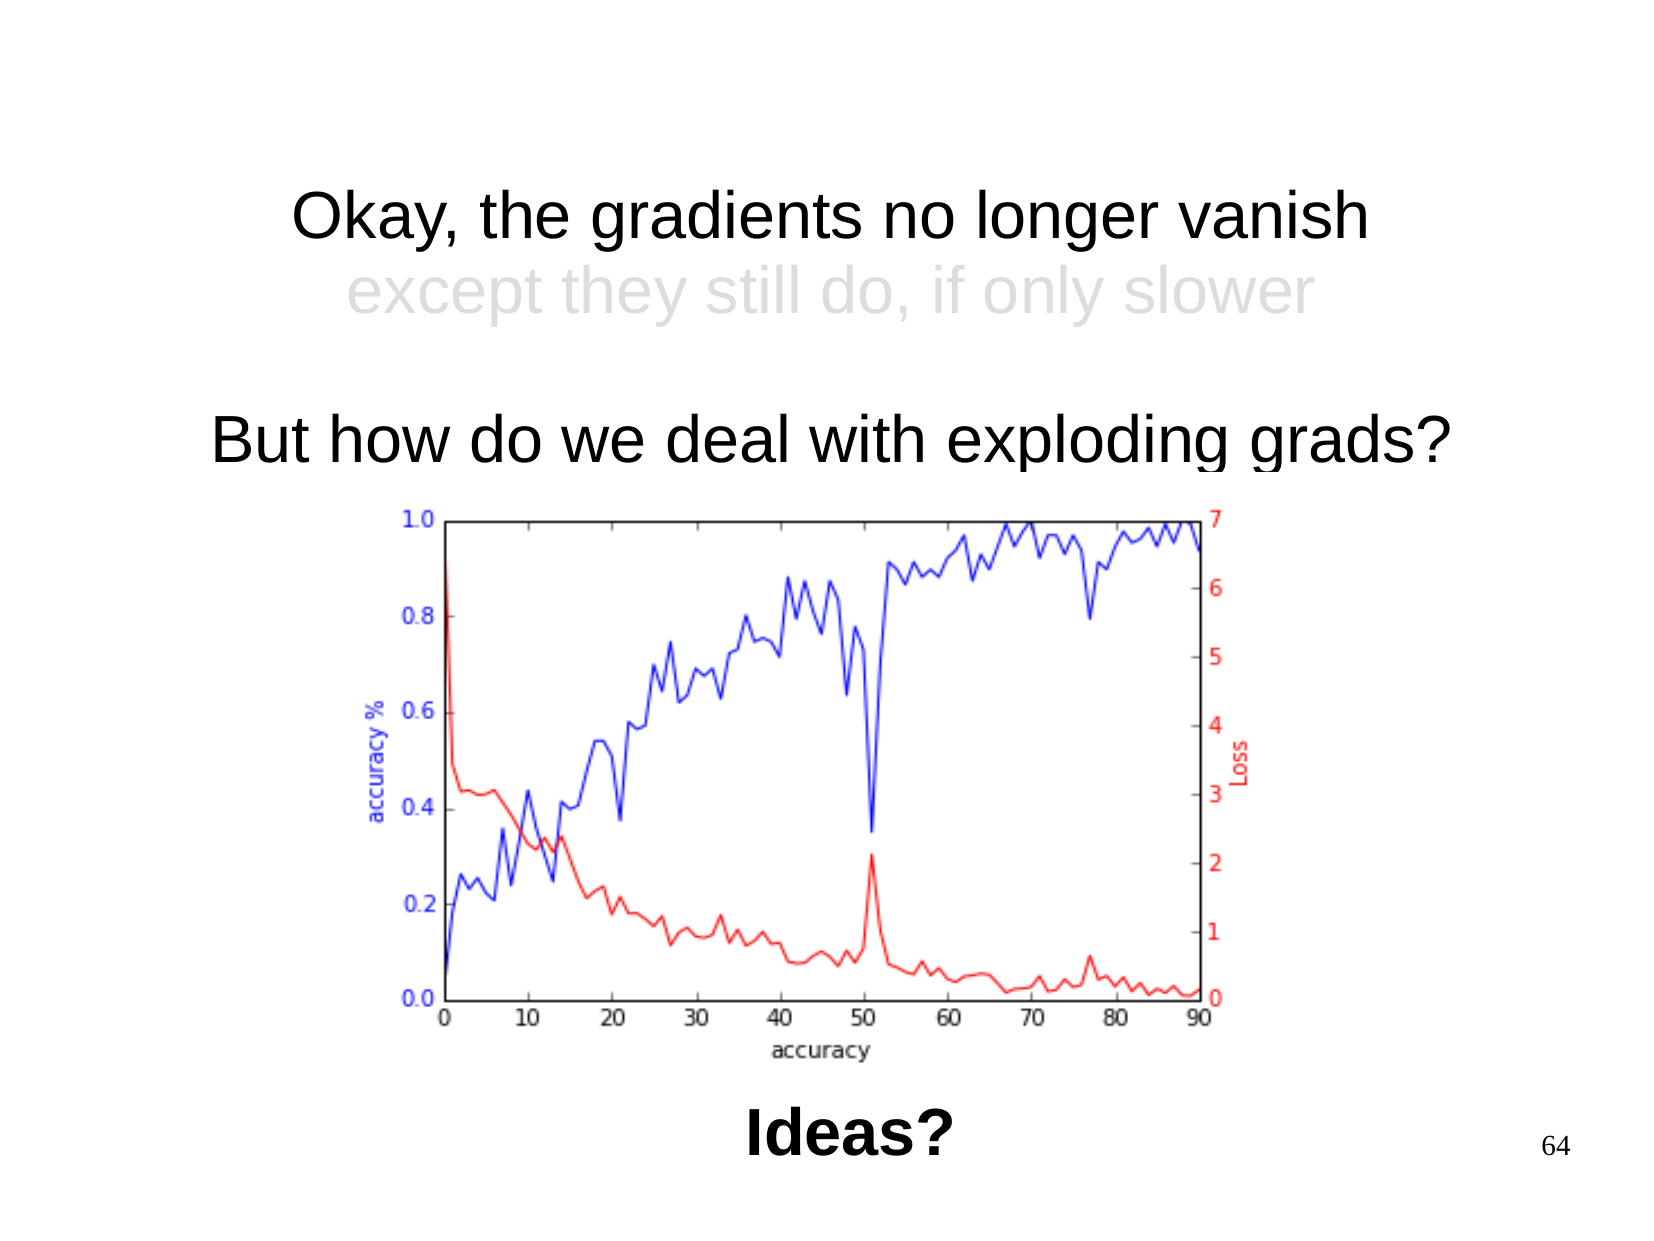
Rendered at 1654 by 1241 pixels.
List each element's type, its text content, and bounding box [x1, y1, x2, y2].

text_box Okay, the gradients no longer vanish except they still do, if only slower But how do we deal with exploding grads? [199, 143, 1465, 586]
picture [323, 472, 1358, 1093]
text_box Ideas? [628, 1095, 1075, 1171]
